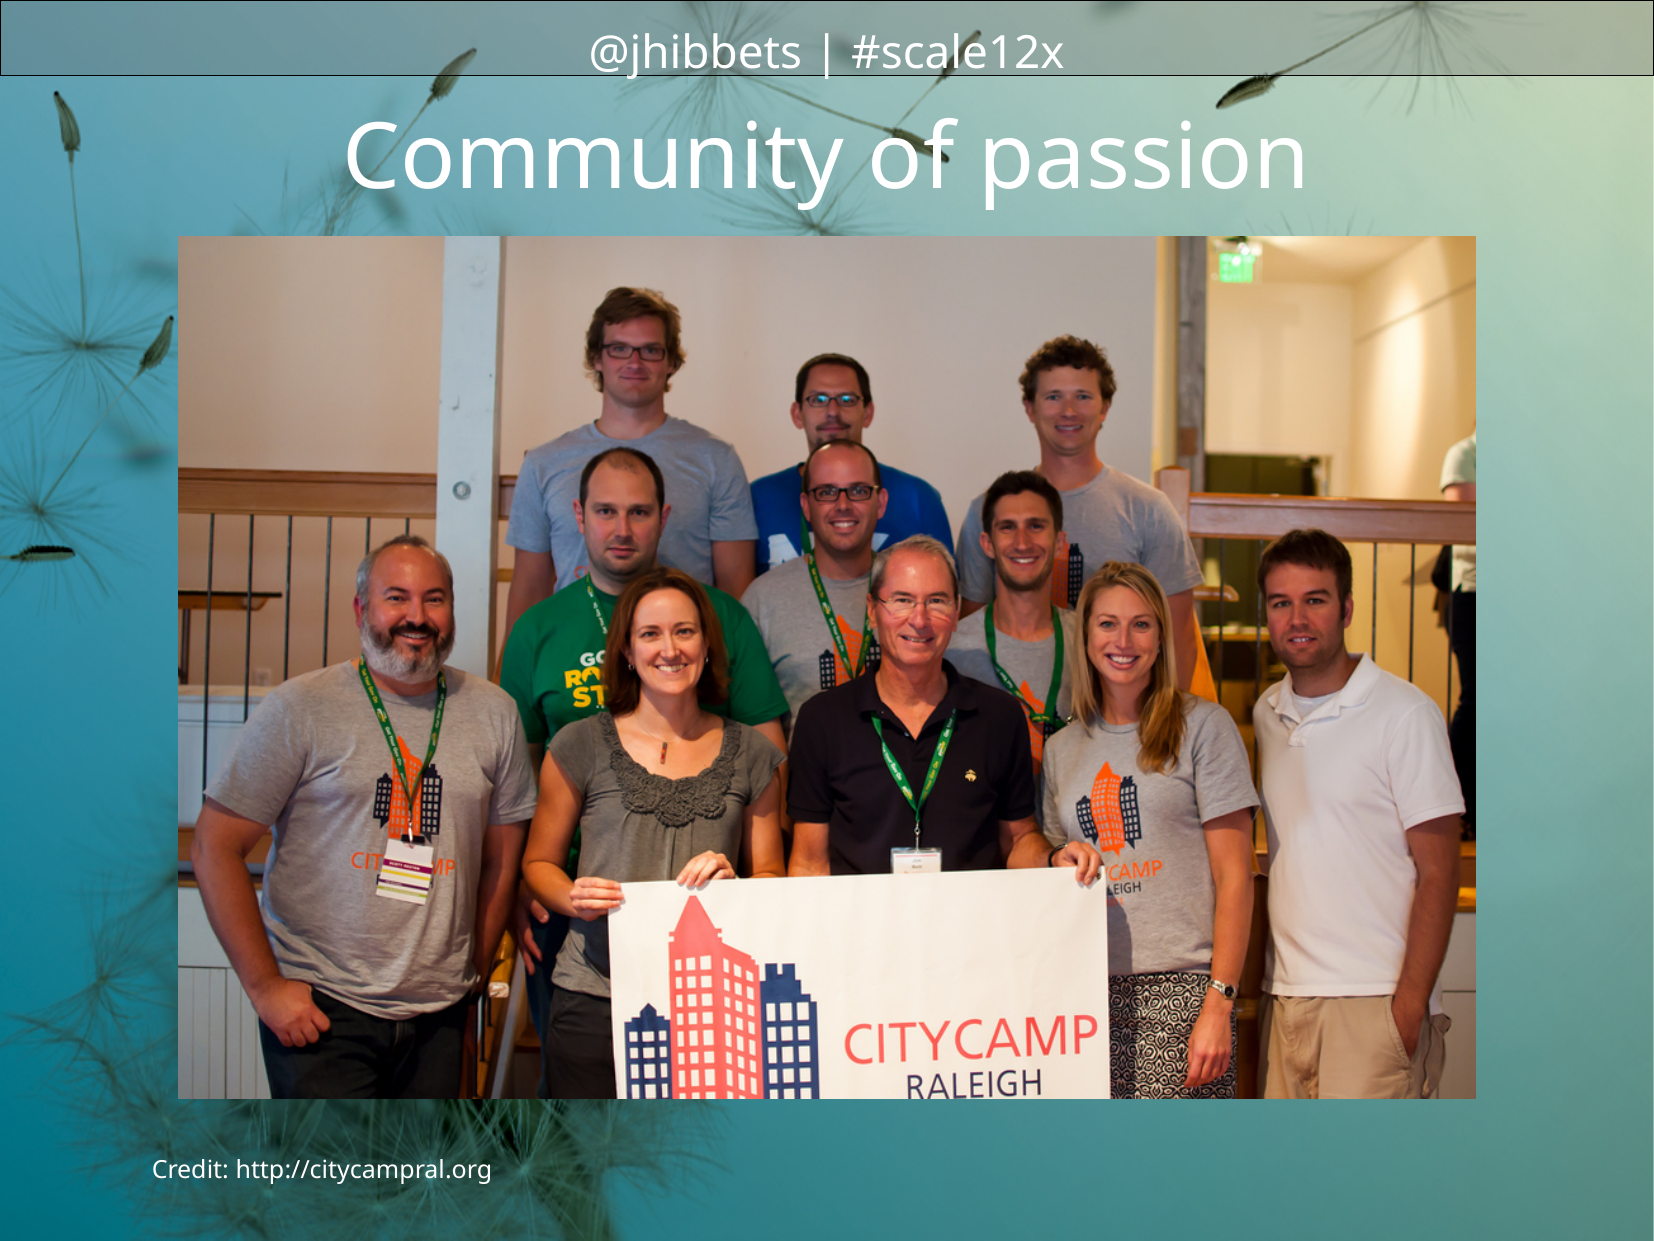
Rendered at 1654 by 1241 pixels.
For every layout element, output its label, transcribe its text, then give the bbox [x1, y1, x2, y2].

title Community of passion [82, 49, 1571, 257]
text_box Credit: http://citycampral.org [137, 1144, 521, 1188]
picture [0, 76, 1654, 1241]
